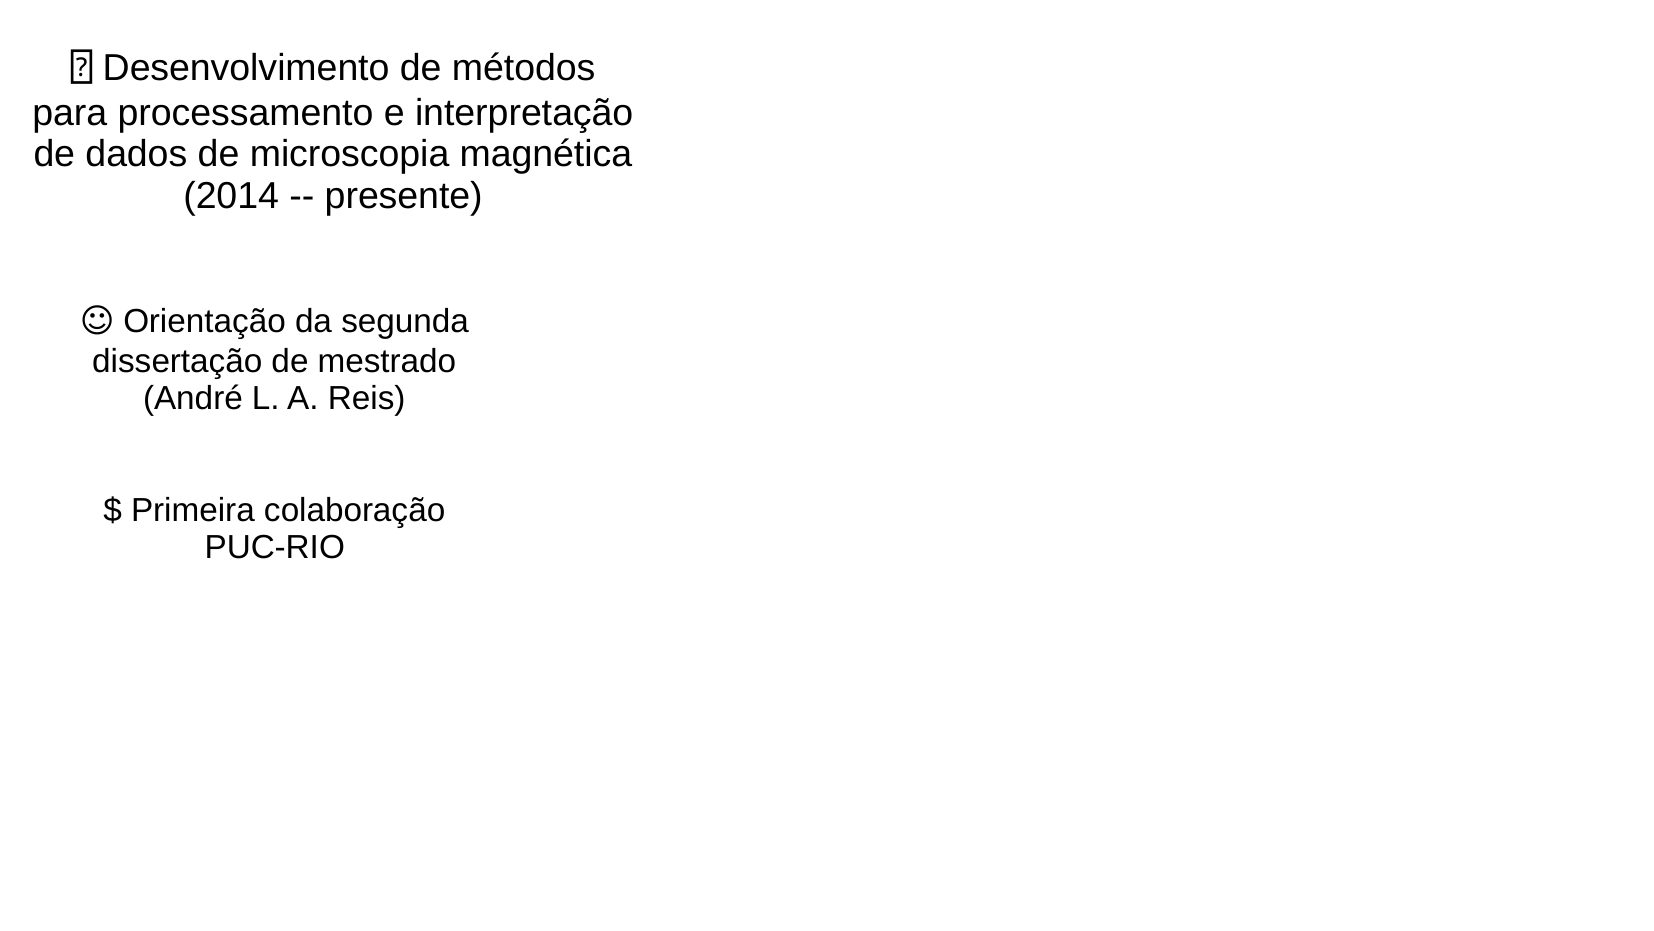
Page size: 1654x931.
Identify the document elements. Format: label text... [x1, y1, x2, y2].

text_box ☺ Orientação da segunda dissertação de mestrado (André L. A. Reis) [64, 289, 485, 466]
text_box $ Primeira colaboração PUC-RIO [88, 484, 479, 632]
text_box ⍰ Desenvolvimento de métodos para processamento e interpretação de dados de microscopia magnética (2014 -- presente) [17, 32, 650, 314]
